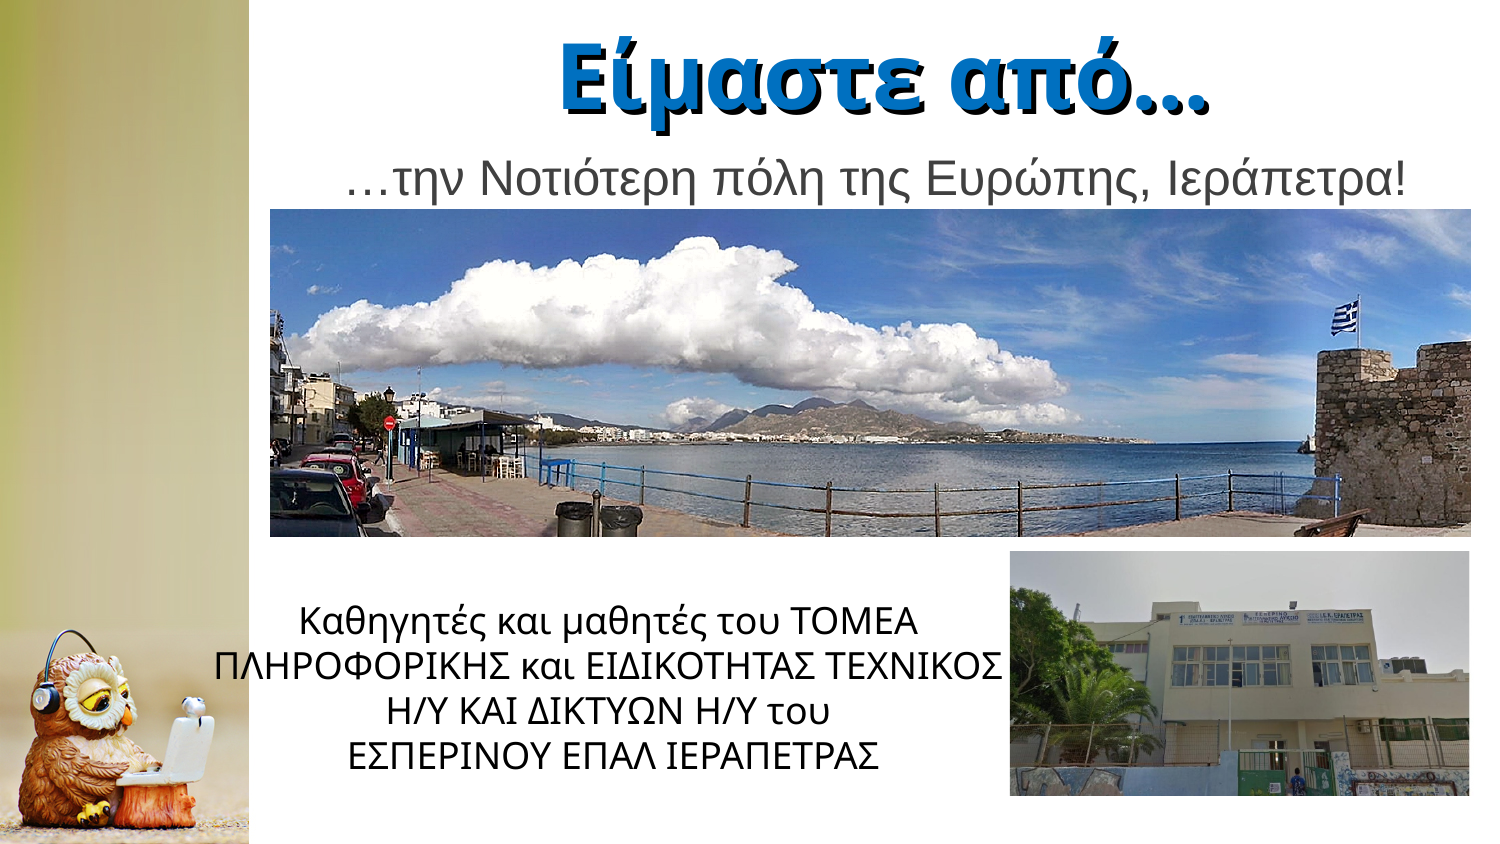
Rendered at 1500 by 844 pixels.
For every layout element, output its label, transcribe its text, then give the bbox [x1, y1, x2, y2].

title Είμαστε από… [265, 0, 1500, 146]
picture [1009, 551, 1474, 796]
picture [270, 209, 1471, 538]
list …την Νοτιότερη πόλη της Ευρώπης, Ιεράπετρα! [277, 138, 1449, 209]
text_box Καθηγητές και μαθητές του ΤΟΜΕΑ ΠΛΗΡΟΦΟΡΙΚΗΣ και ΕΙΔΙΚΟΤΗΤΑΣ ΤΕΧΝΙΚΟΣ Η/Υ ΚΑΙ ΔΙΚΤΥΩΝ Η/Υ του ΕΣΠΕΡΙΝΟΥ ΕΠΑΛ ΙΕΡΑΠΕΤΡΑΣ [194, 589, 1022, 787]
